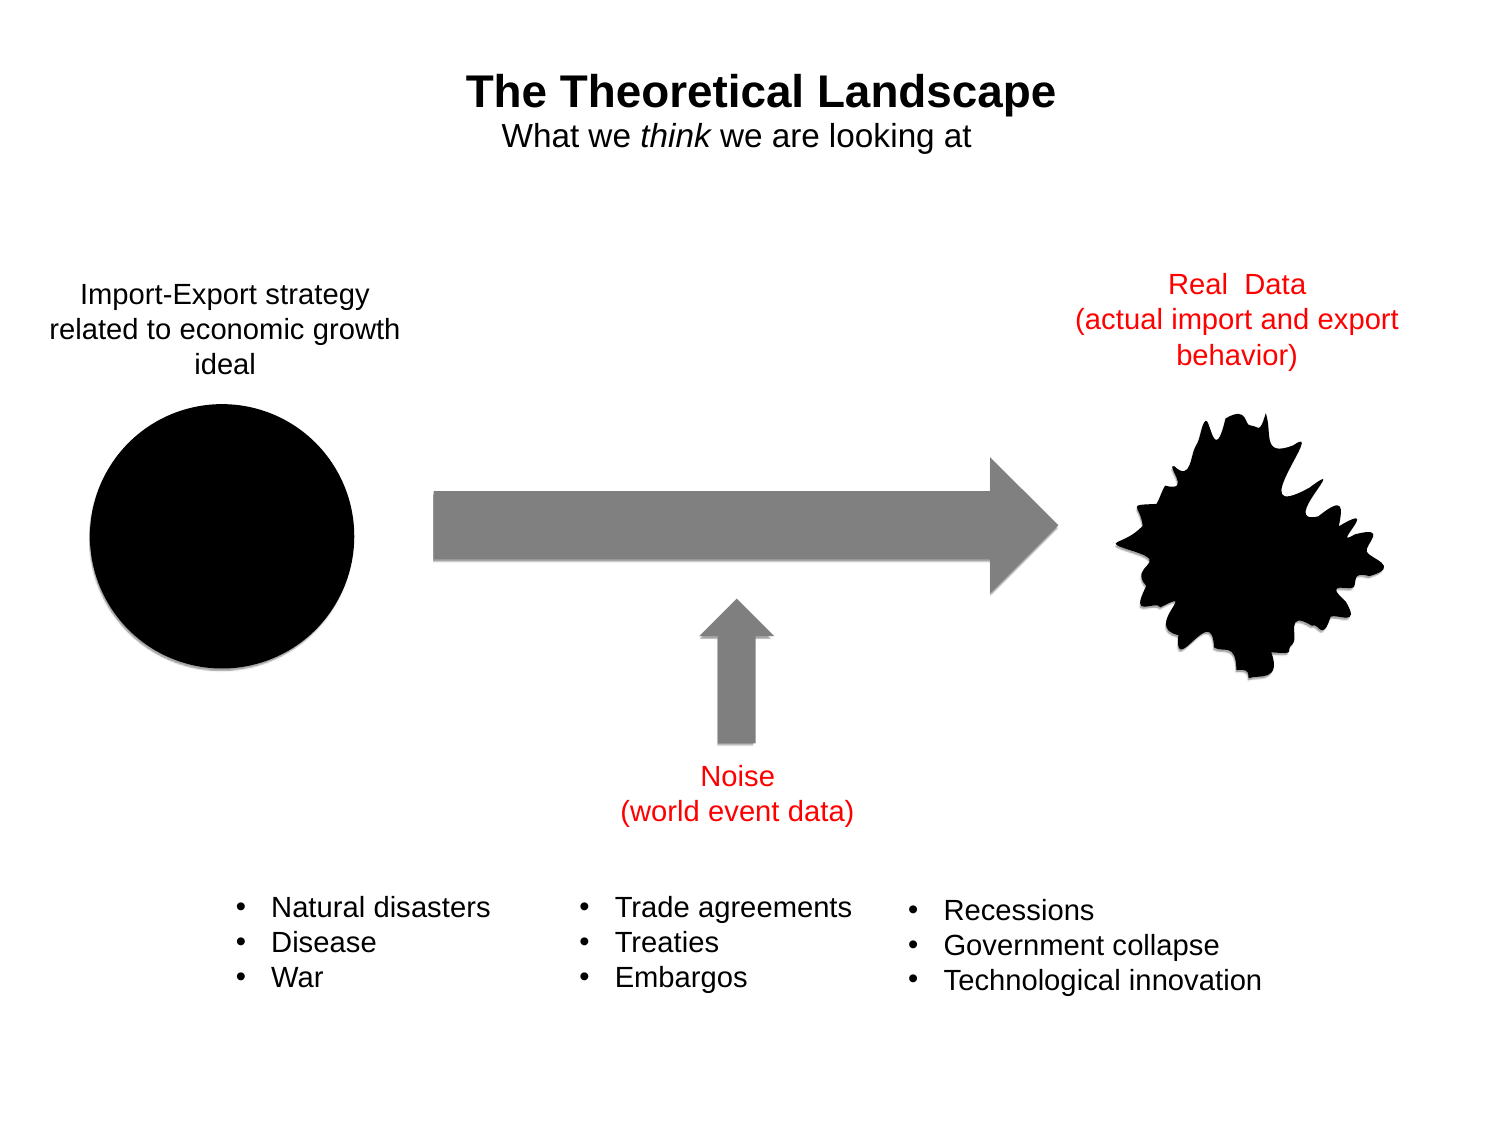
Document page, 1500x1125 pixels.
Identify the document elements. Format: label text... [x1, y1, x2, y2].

text_box [433, 457, 1059, 594]
text_box Real Data (actual import and export behavior) [1058, 258, 1417, 379]
text_box Recessions Government collapse Technological innovation [893, 884, 1289, 1004]
text_box Import-Export strategy related to economic growth ideal [16, 267, 434, 388]
text_box Natural disasters Disease War [221, 881, 518, 1001]
text_box [699, 598, 775, 744]
text_box Noise (world event data) [605, 750, 870, 835]
text_box The Theoretical Landscape [451, 54, 1072, 125]
text_box What we think we are looking at [486, 125, 987, 162]
text_box [89, 404, 355, 669]
text_box Trade agreements Treaties Embargos [564, 881, 879, 1001]
text_box [1115, 413, 1385, 679]
